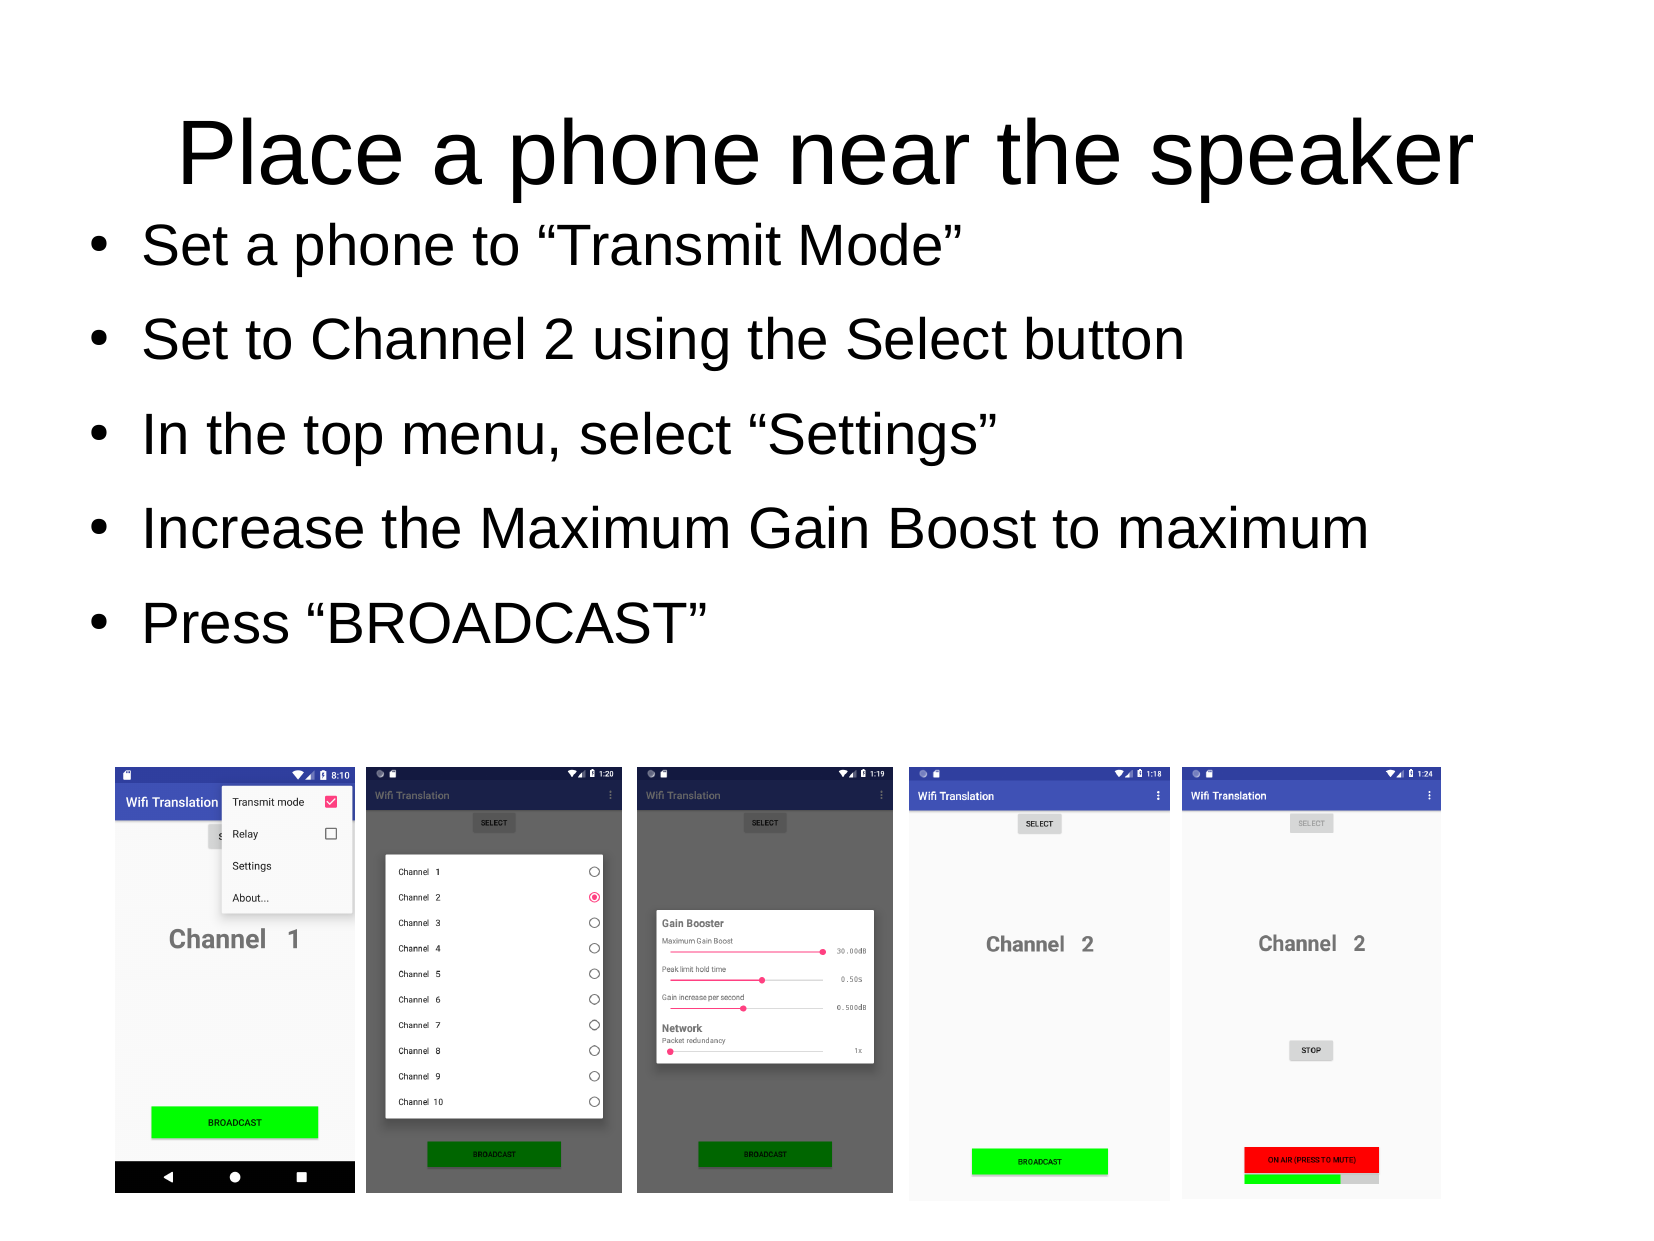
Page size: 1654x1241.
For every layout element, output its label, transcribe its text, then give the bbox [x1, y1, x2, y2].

title Place a phone near the speaker [82, 39, 1571, 267]
list Set a phone to “Transmit Mode” Set to Channel 2 using the Select button In the top menu, select “Settings” Increase the Maximum Gain Boost to maximum Press “BROADCAST” [70, 212, 1559, 686]
picture [115, 767, 355, 1193]
picture [909, 767, 1170, 1201]
picture [366, 767, 622, 1193]
picture [1182, 767, 1441, 1199]
picture [637, 767, 893, 1193]
